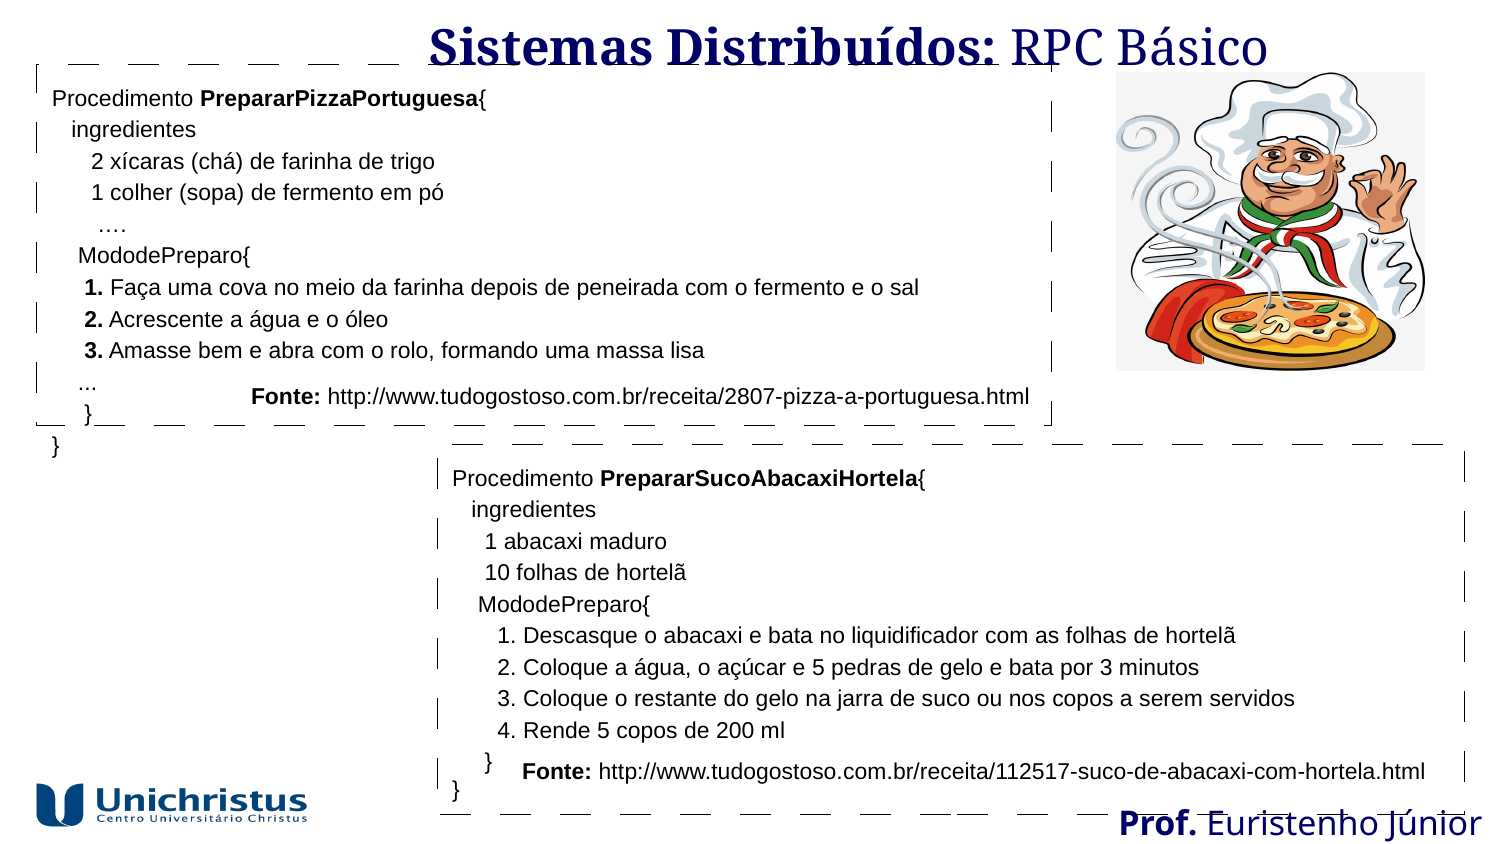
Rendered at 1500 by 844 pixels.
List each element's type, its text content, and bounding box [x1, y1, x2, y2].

text_box Fonte: http://www.tudogostoso.com.br/receita/2807-pizza-a-portuguesa.html [236, 372, 1046, 414]
text_box Procedimento PrepararSucoAbacaxiHortela{ ingredientes 1 abacaxi maduro 10 folhas de hortelã MododePreparo{ 1. Descasque o abacaxi e bata no liquidificador com as folhas de hortelã 2. Coloque a água, o açúcar e 5 pedras de gelo e bata por 3 minutos 3. Coloque o restante do gelo na jarra de suco ou nos copos a serem servidos 4. Rende 5 copos de 200 ml } } [437, 444, 1465, 815]
text_box Sistemas Distribuídos: RPC Básico [415, 4, 1297, 78]
text_box Fonte: http://www.tudogostoso.com.br/receita/112517-suco-de-abacaxi-com-hortela.html [507, 751, 1441, 792]
text_box Procedimento PrepararPizzaPortuguesa{ ingredientes 2 xícaras (chá) de farinha de trigo 1 colher (sopa) de fermento em pó …. MododePreparo{ 1. Faça uma cova no meio da farinha depois de peneirada com o fermento e o sal 2. Acrescente a água e o óleo 3. Amasse bem e abra com o rolo, formando uma massa lisa ... } } [36, 64, 1052, 426]
picture [1116, 72, 1425, 371]
picture [32, 781, 311, 828]
text_box Prof. Euristenho Júnior [1103, 791, 1500, 844]
